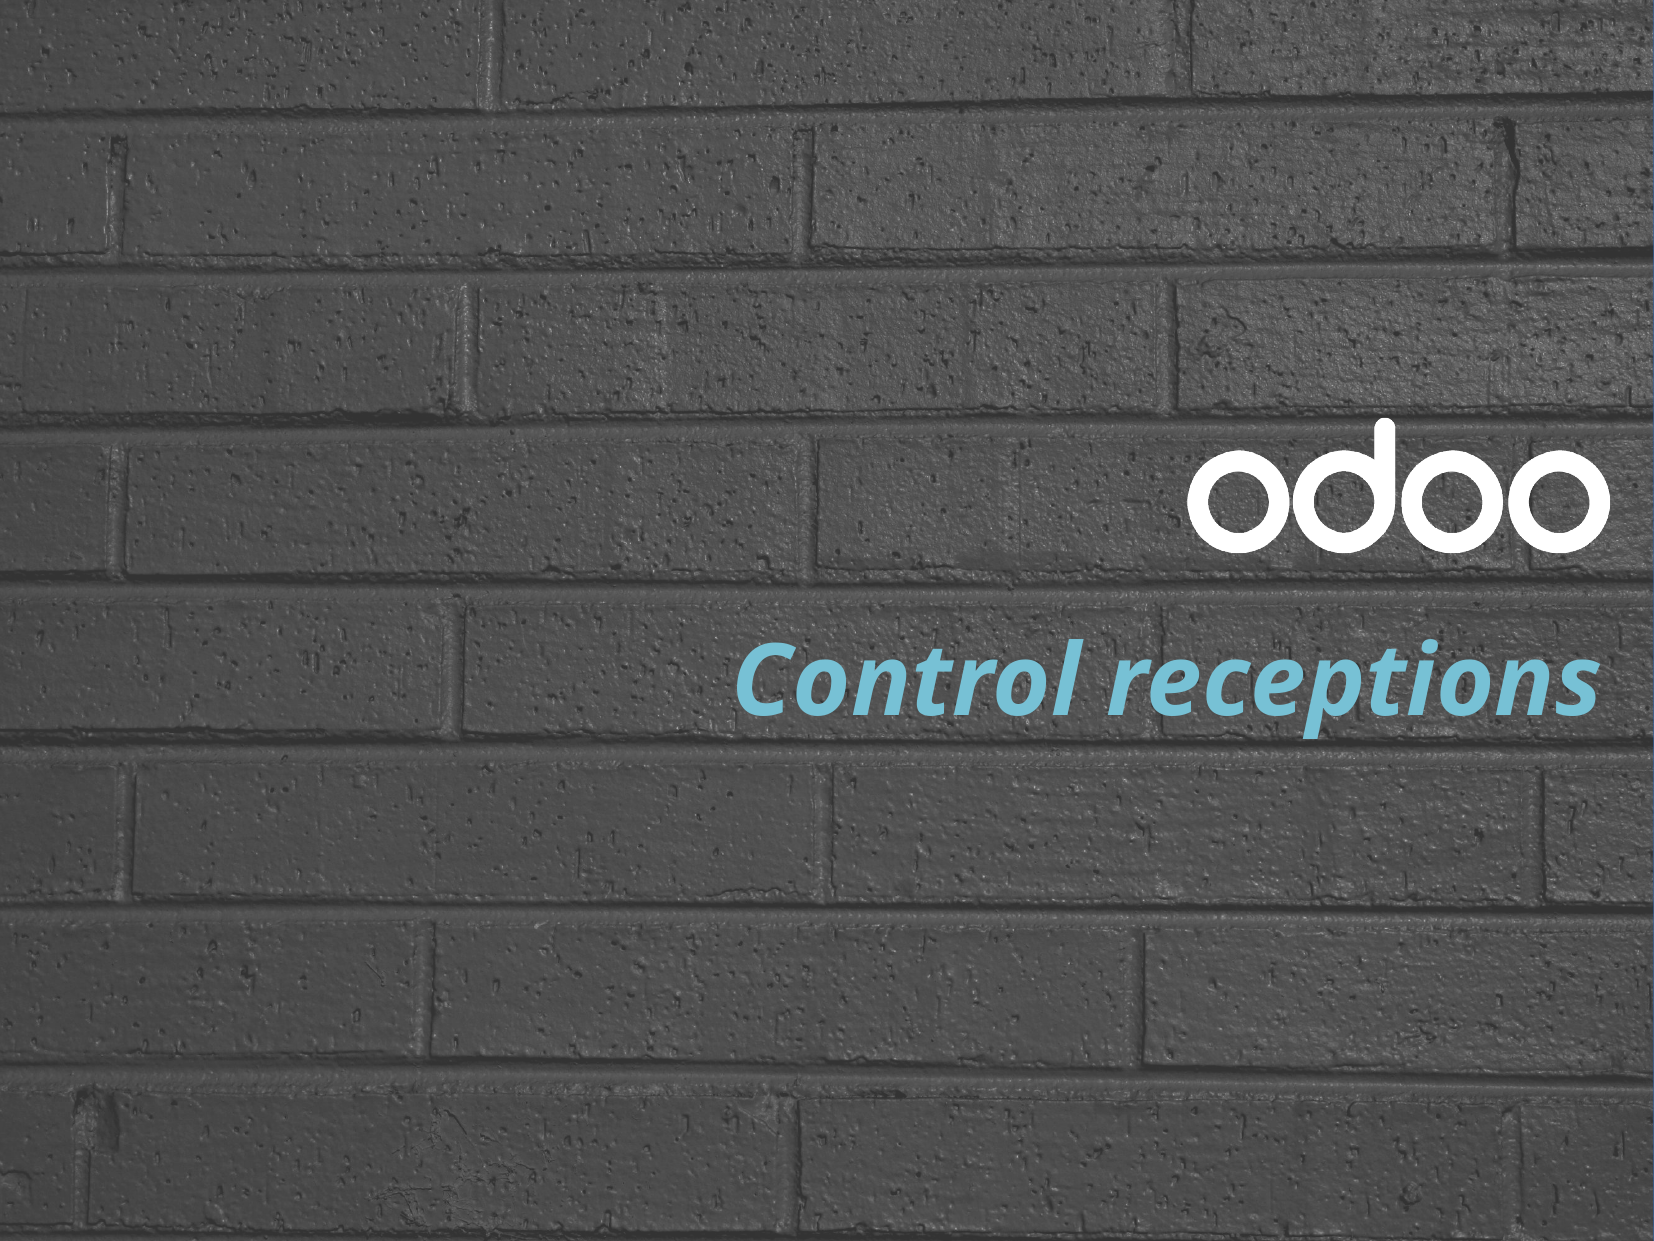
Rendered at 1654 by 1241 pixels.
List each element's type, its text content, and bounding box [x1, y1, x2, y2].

picture [0, 0, 1654, 1241]
text_box Control receptions [0, 580, 1619, 892]
